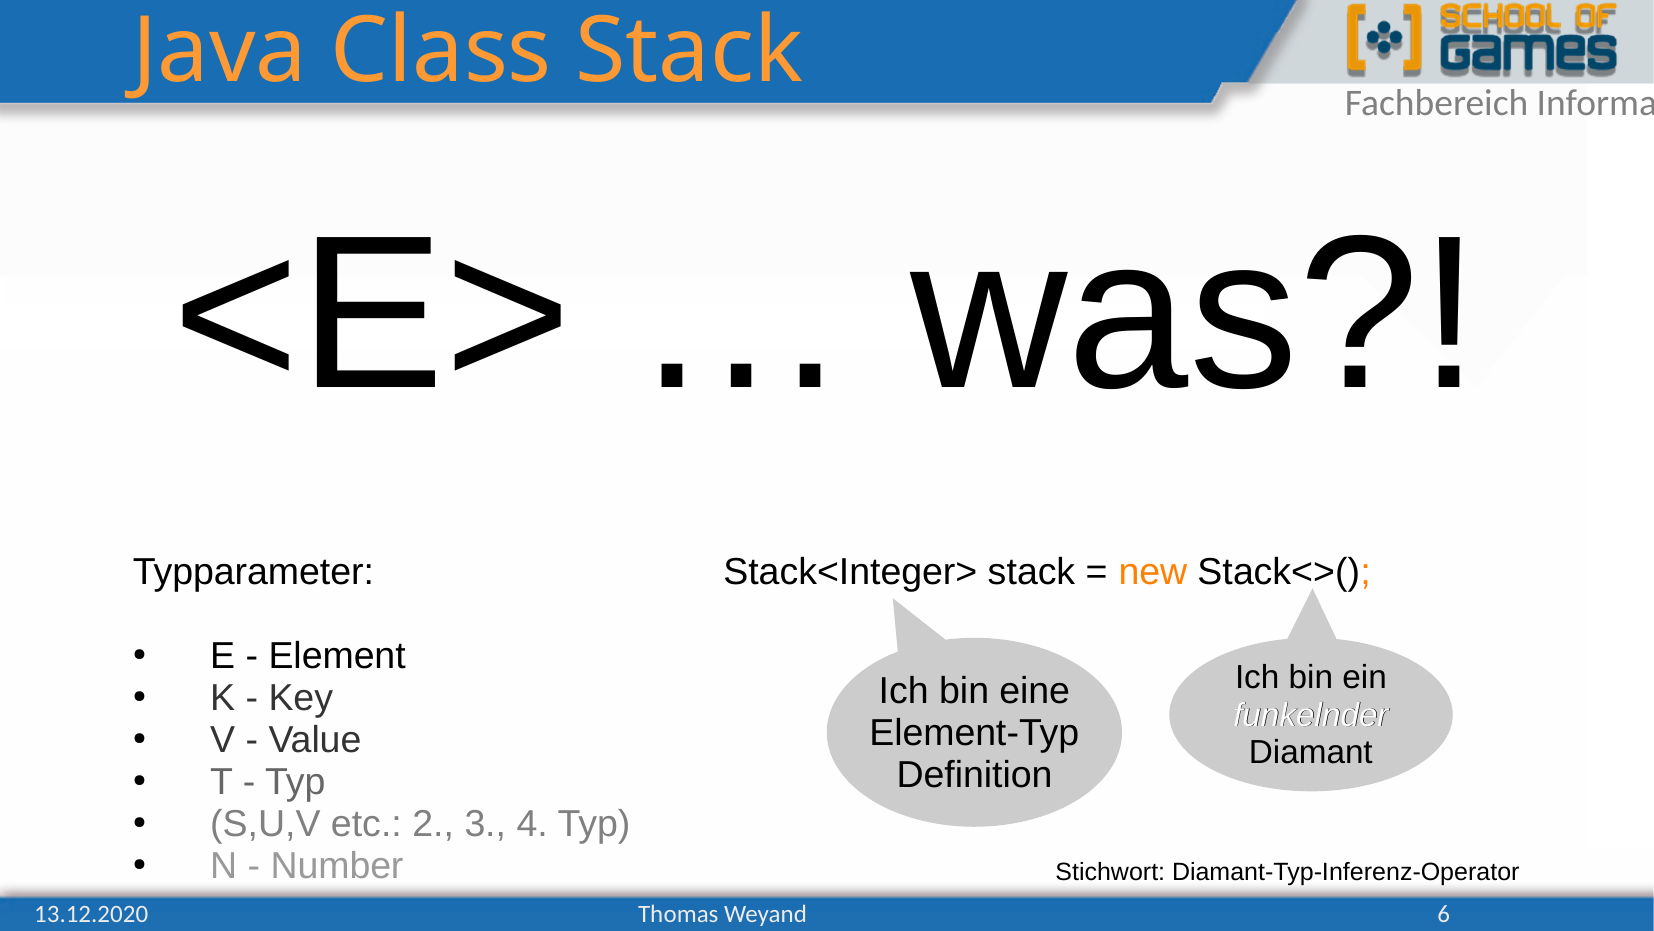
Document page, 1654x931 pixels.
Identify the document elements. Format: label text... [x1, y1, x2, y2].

text_box Ich bin ein funkelnder Diamant [1169, 588, 1453, 792]
picture [1274, 0, 1654, 191]
text_box 13.12.2020 [19, 888, 352, 931]
text_box Ich bin eine Element-Typ Definition [826, 598, 1122, 827]
text_box <E> … was?! [118, 183, 1536, 442]
text_box Stack<Integer> stack = new Stack<>(); [708, 543, 1536, 601]
picture [1644, 107, 1651, 113]
text_box Thomas Weyand [449, 888, 997, 931]
text_box <Foliennummer> [1132, 894, 1465, 931]
text_box Java Class Stack [118, 0, 1145, 142]
text_box Stichwort: Diamant-Typ-Inferenz-Operator [708, 850, 1536, 894]
text_box Typparameter: E - Element K - Key V - Value T - Typ (S,U,V etc.: 2., 3., 4. Typ) N - Number [118, 543, 662, 896]
